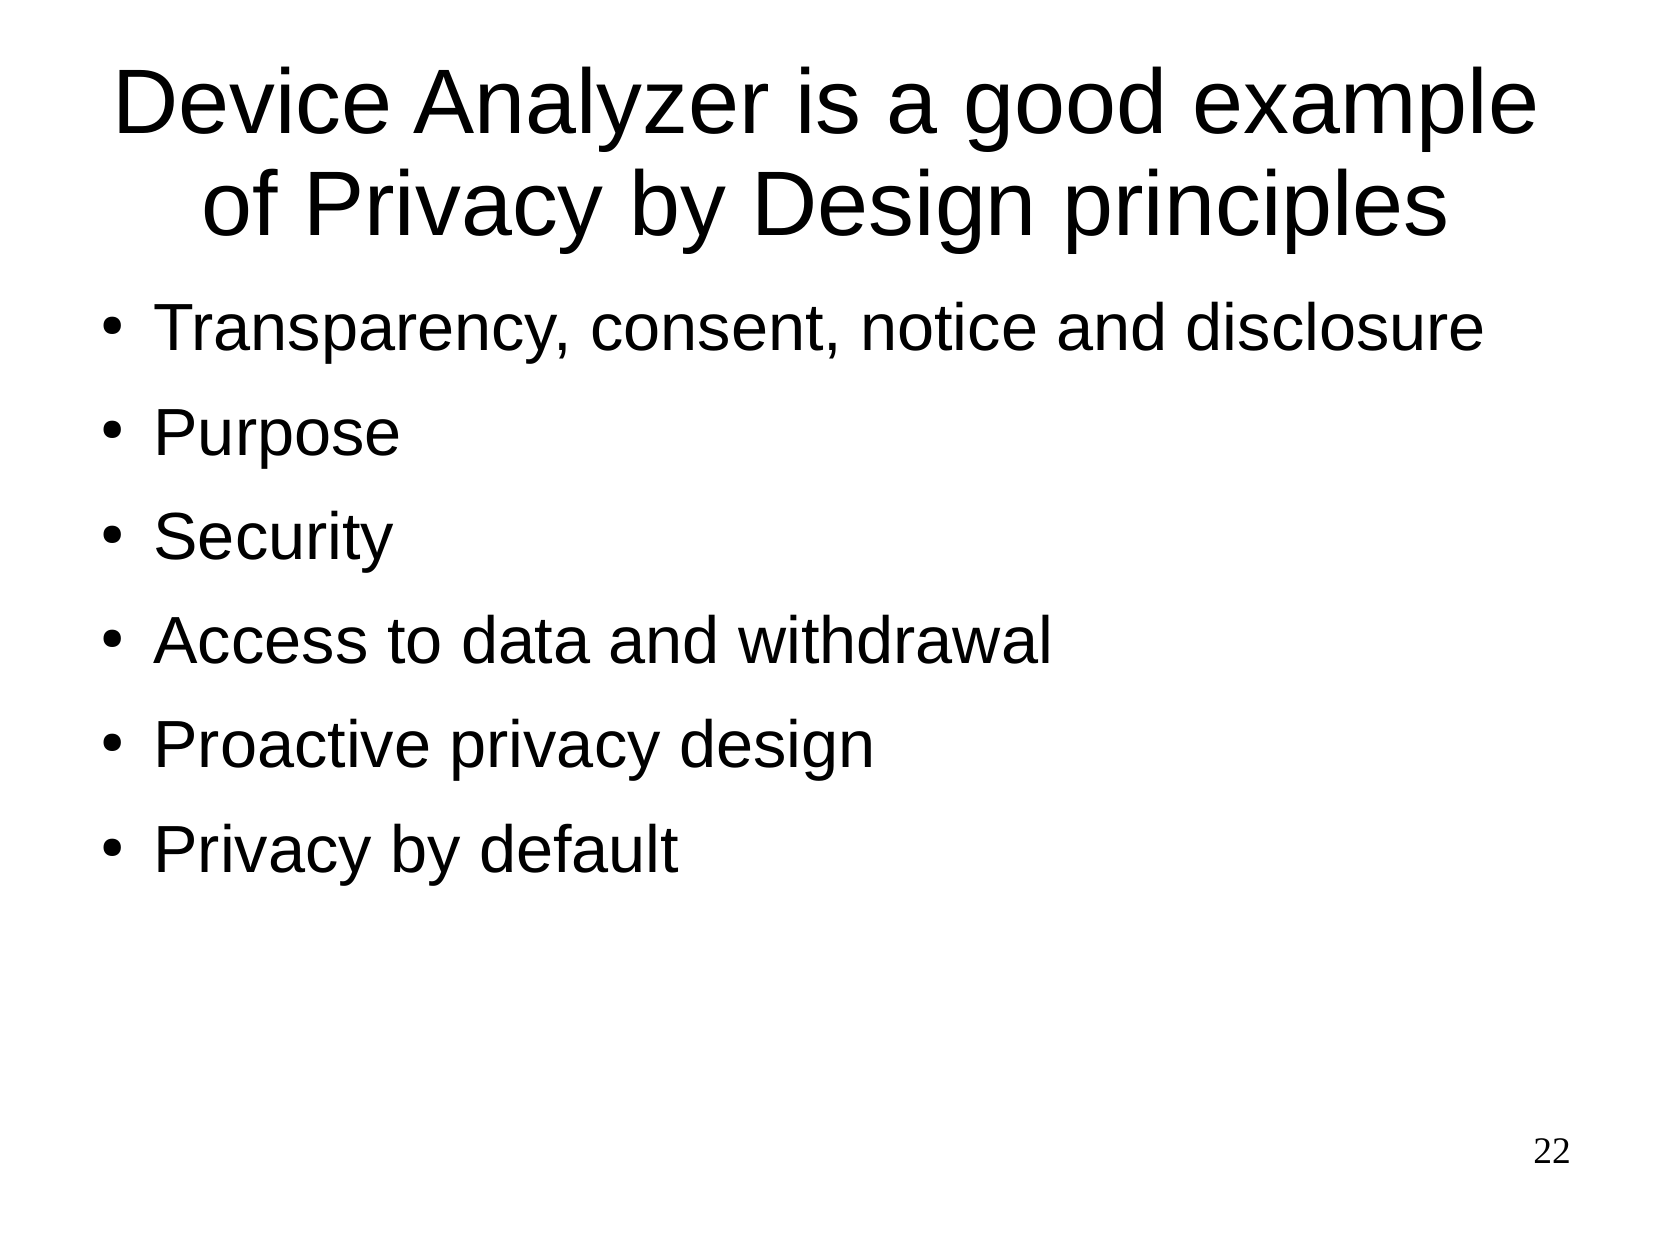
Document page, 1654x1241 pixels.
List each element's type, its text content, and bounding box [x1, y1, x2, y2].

title Device Analyzer is a good example of Privacy by Design principles [82, 49, 1571, 257]
list Transparency, consent, notice and disclosure Purpose Security Access to data and withdrawal Proactive privacy design Privacy by default [82, 290, 1571, 1109]
